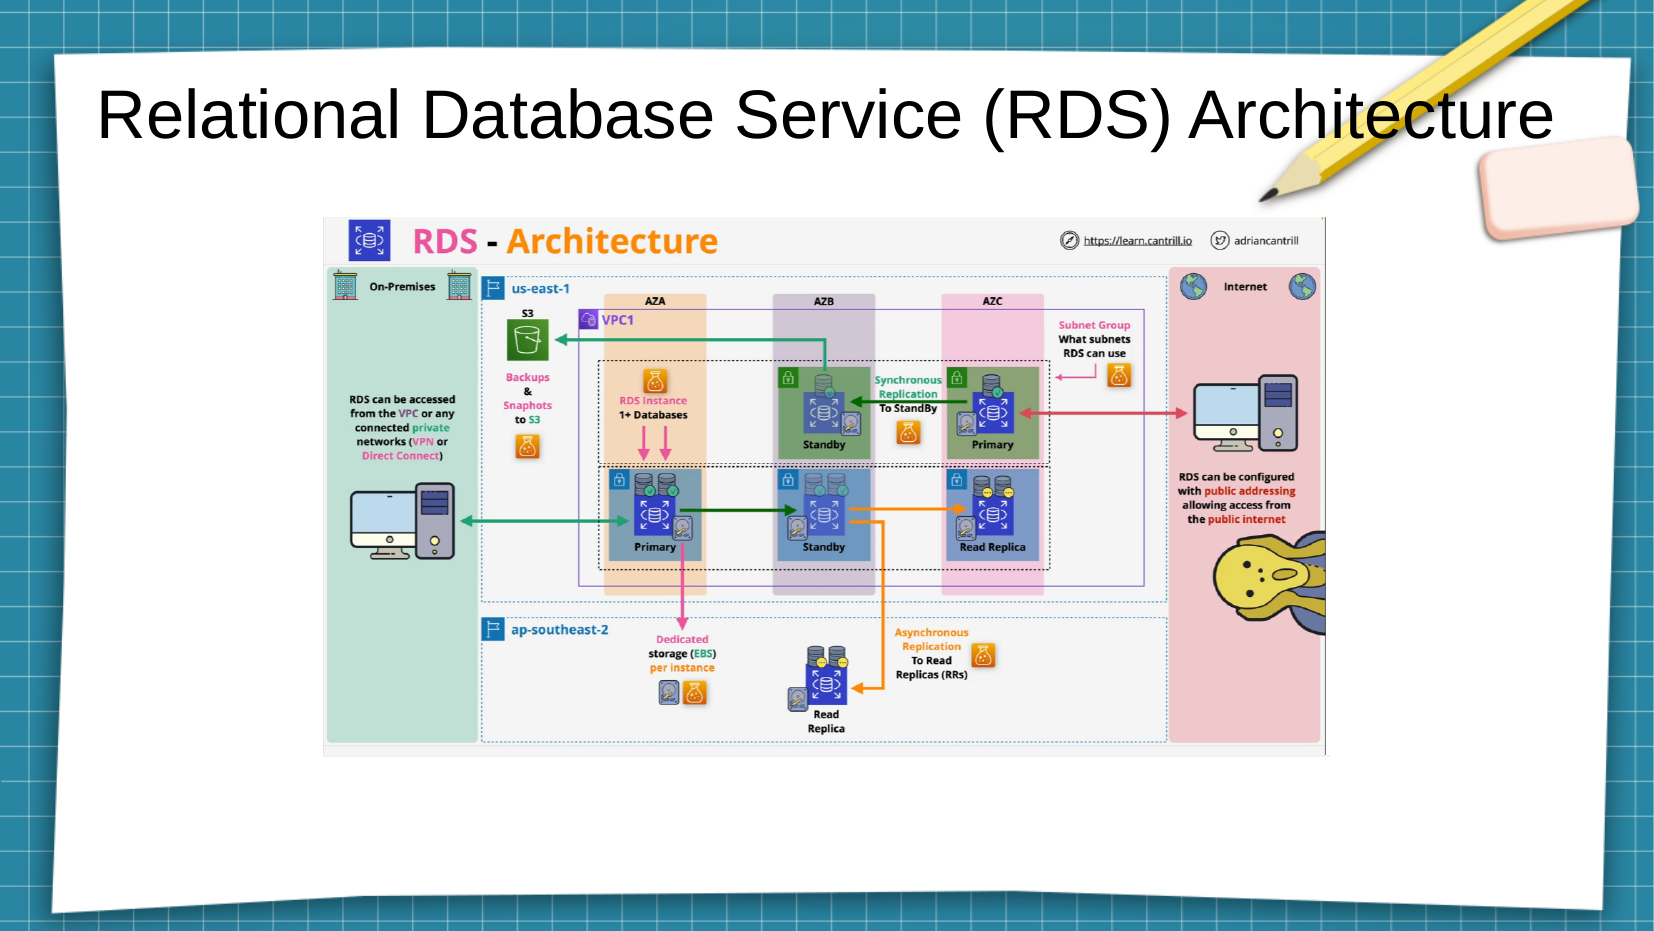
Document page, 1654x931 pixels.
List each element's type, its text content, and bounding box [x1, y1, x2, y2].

title Relational Database Service (RDS) Architecture [82, 37, 1571, 193]
picture [0, 0, 1654, 931]
